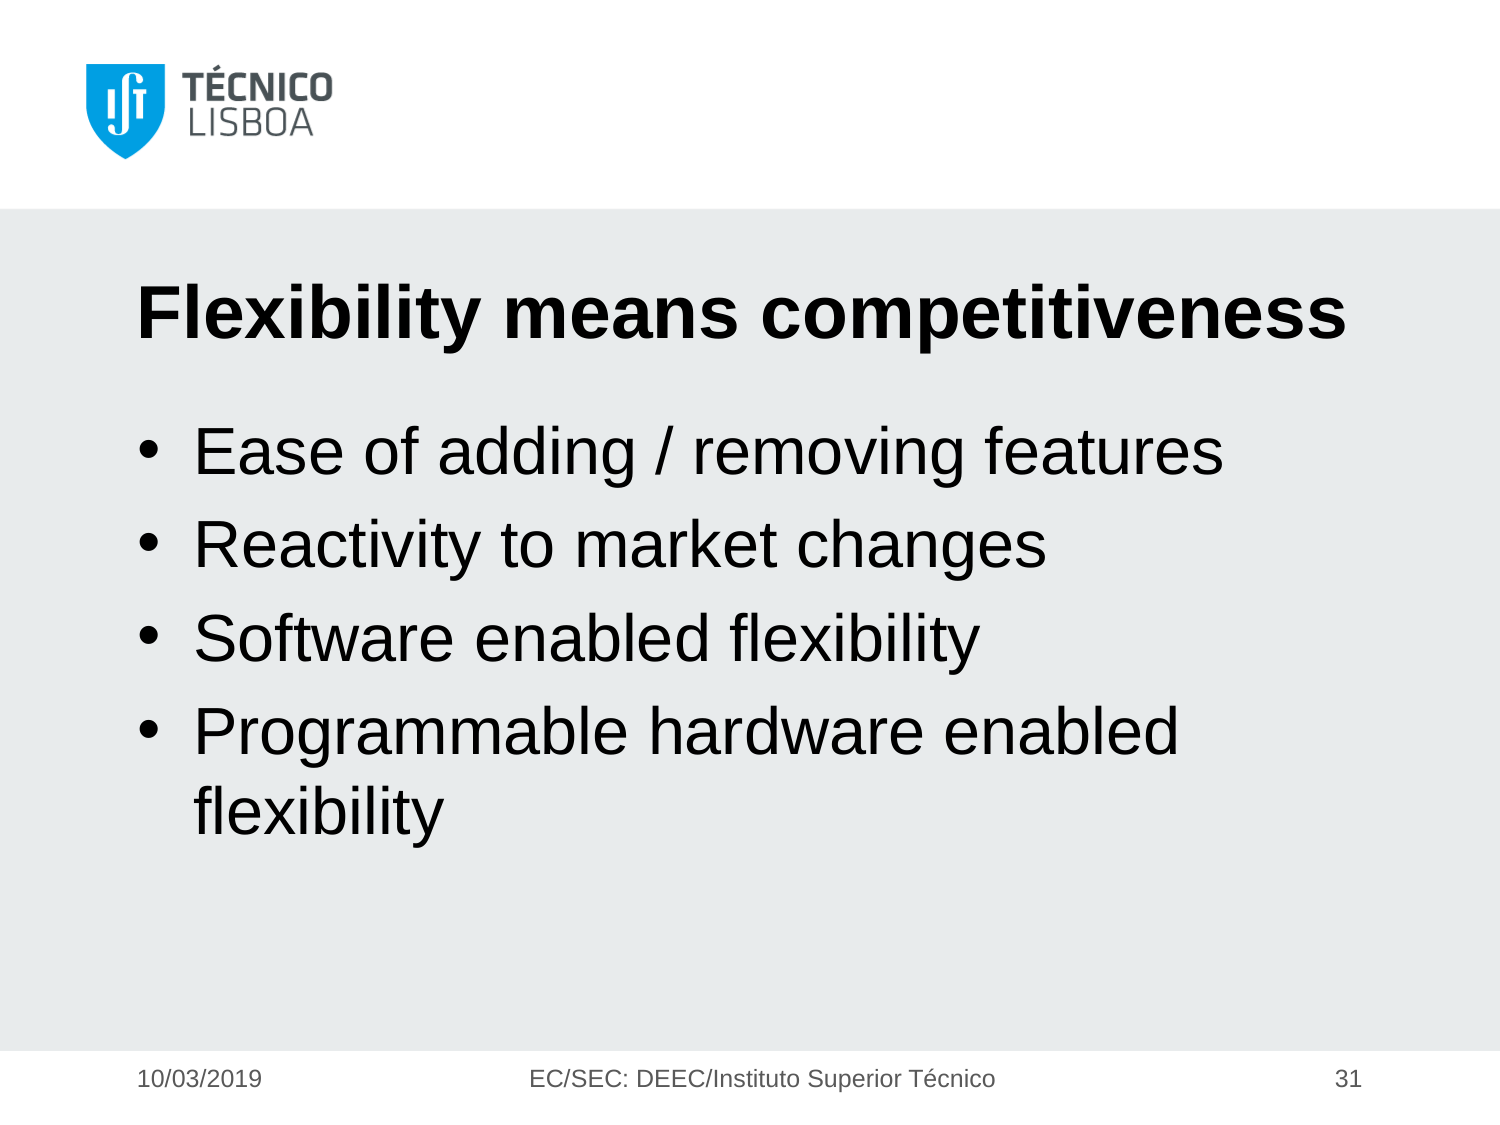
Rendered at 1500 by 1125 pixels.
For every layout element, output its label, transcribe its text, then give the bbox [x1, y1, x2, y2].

slide_number <number> [1077, 1052, 1378, 1103]
list Ease of adding / removing features Reactivity to market changes Software enabled flexibility Programmable hardware enabled flexibility [121, 400, 1378, 1005]
title Flexibility means competitiveness [121, 237, 1378, 381]
slide_number 10/03/2019 [121, 1052, 425, 1103]
picture [0, 0, 1500, 1125]
footer EC/SEC: DEEC/Instituto Superior Técnico [512, 1052, 1021, 1103]
